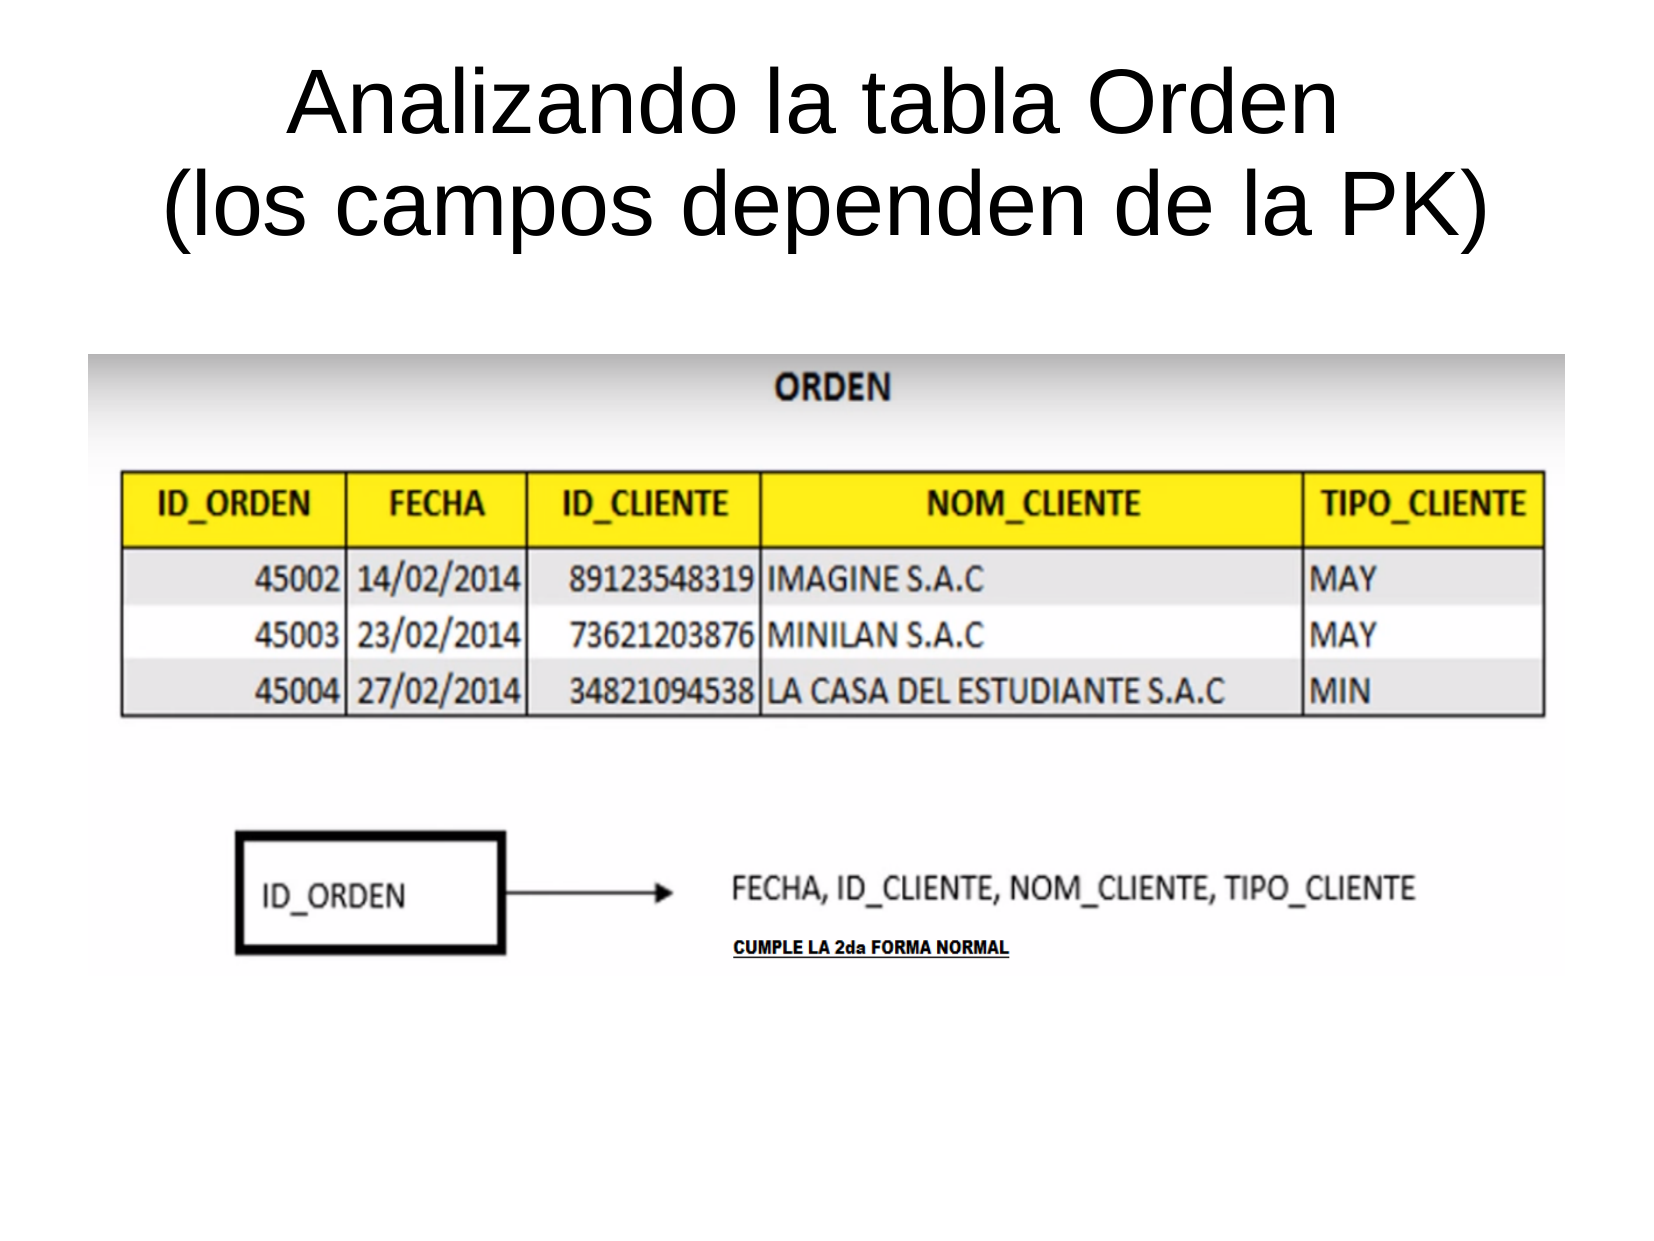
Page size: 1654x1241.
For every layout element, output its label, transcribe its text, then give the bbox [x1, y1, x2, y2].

picture [88, 354, 1565, 976]
title Analizando la tabla Orden (los campos dependen de la PK) [82, 49, 1571, 257]
